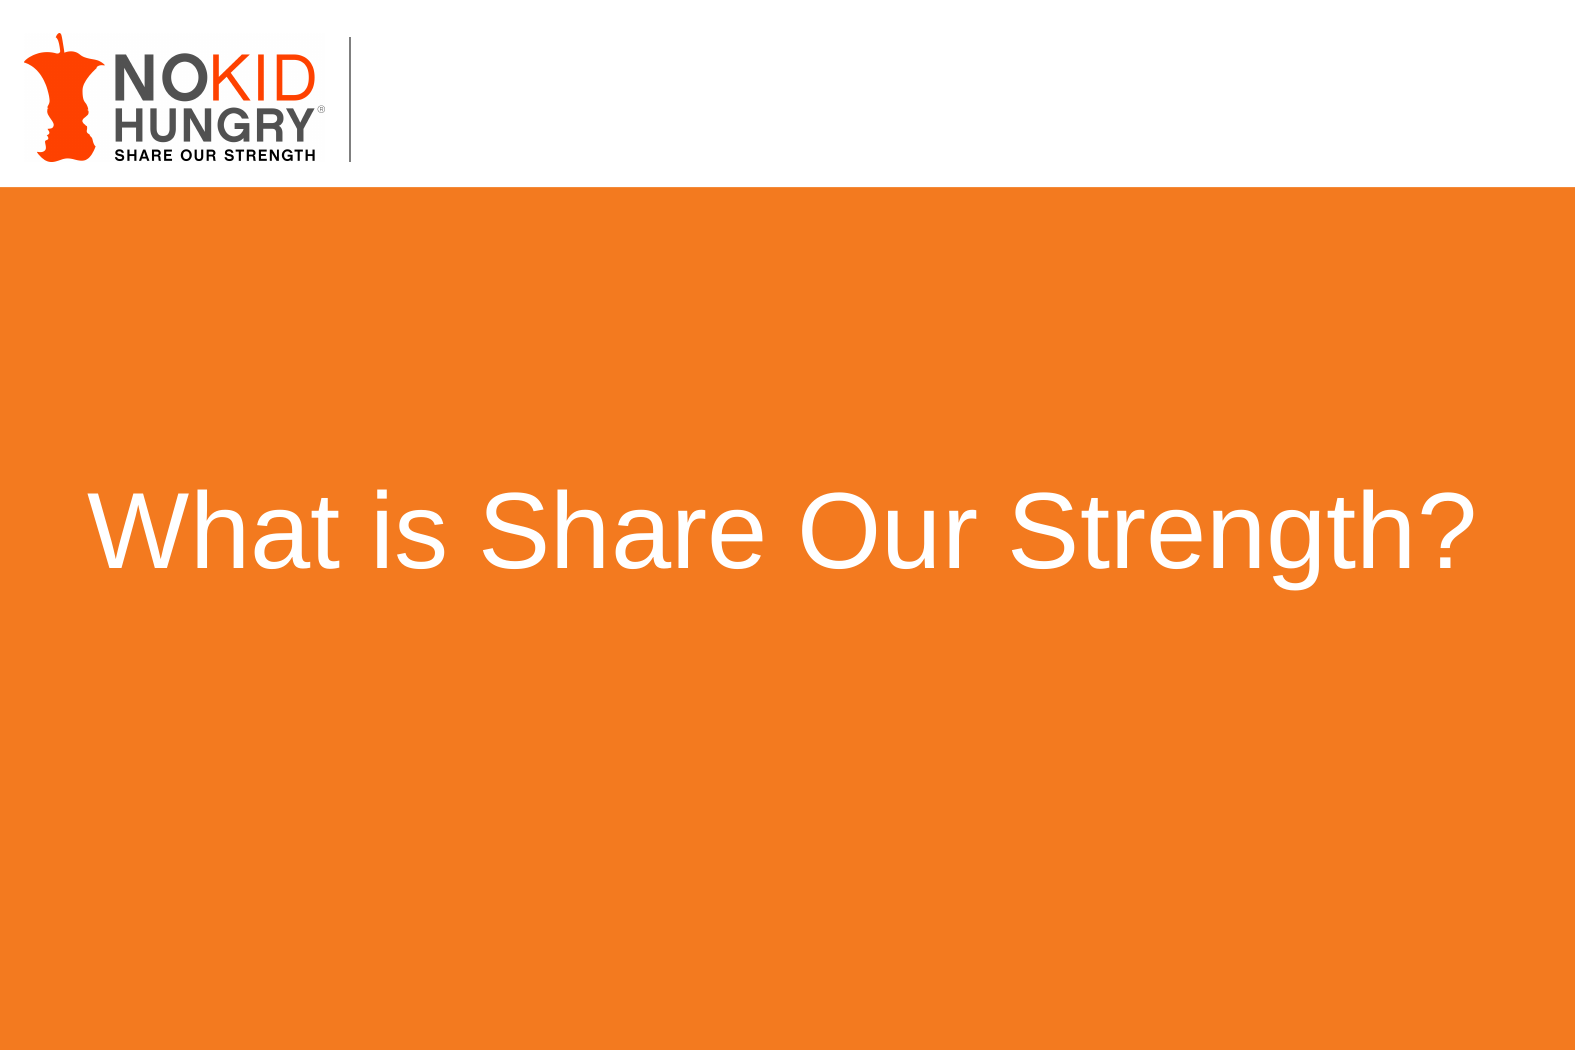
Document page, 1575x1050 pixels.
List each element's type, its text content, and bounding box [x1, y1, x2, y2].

picture [24, 33, 325, 162]
text_box [0, 187, 1575, 1050]
title What is Share Our Strength? [72, 387, 1573, 663]
